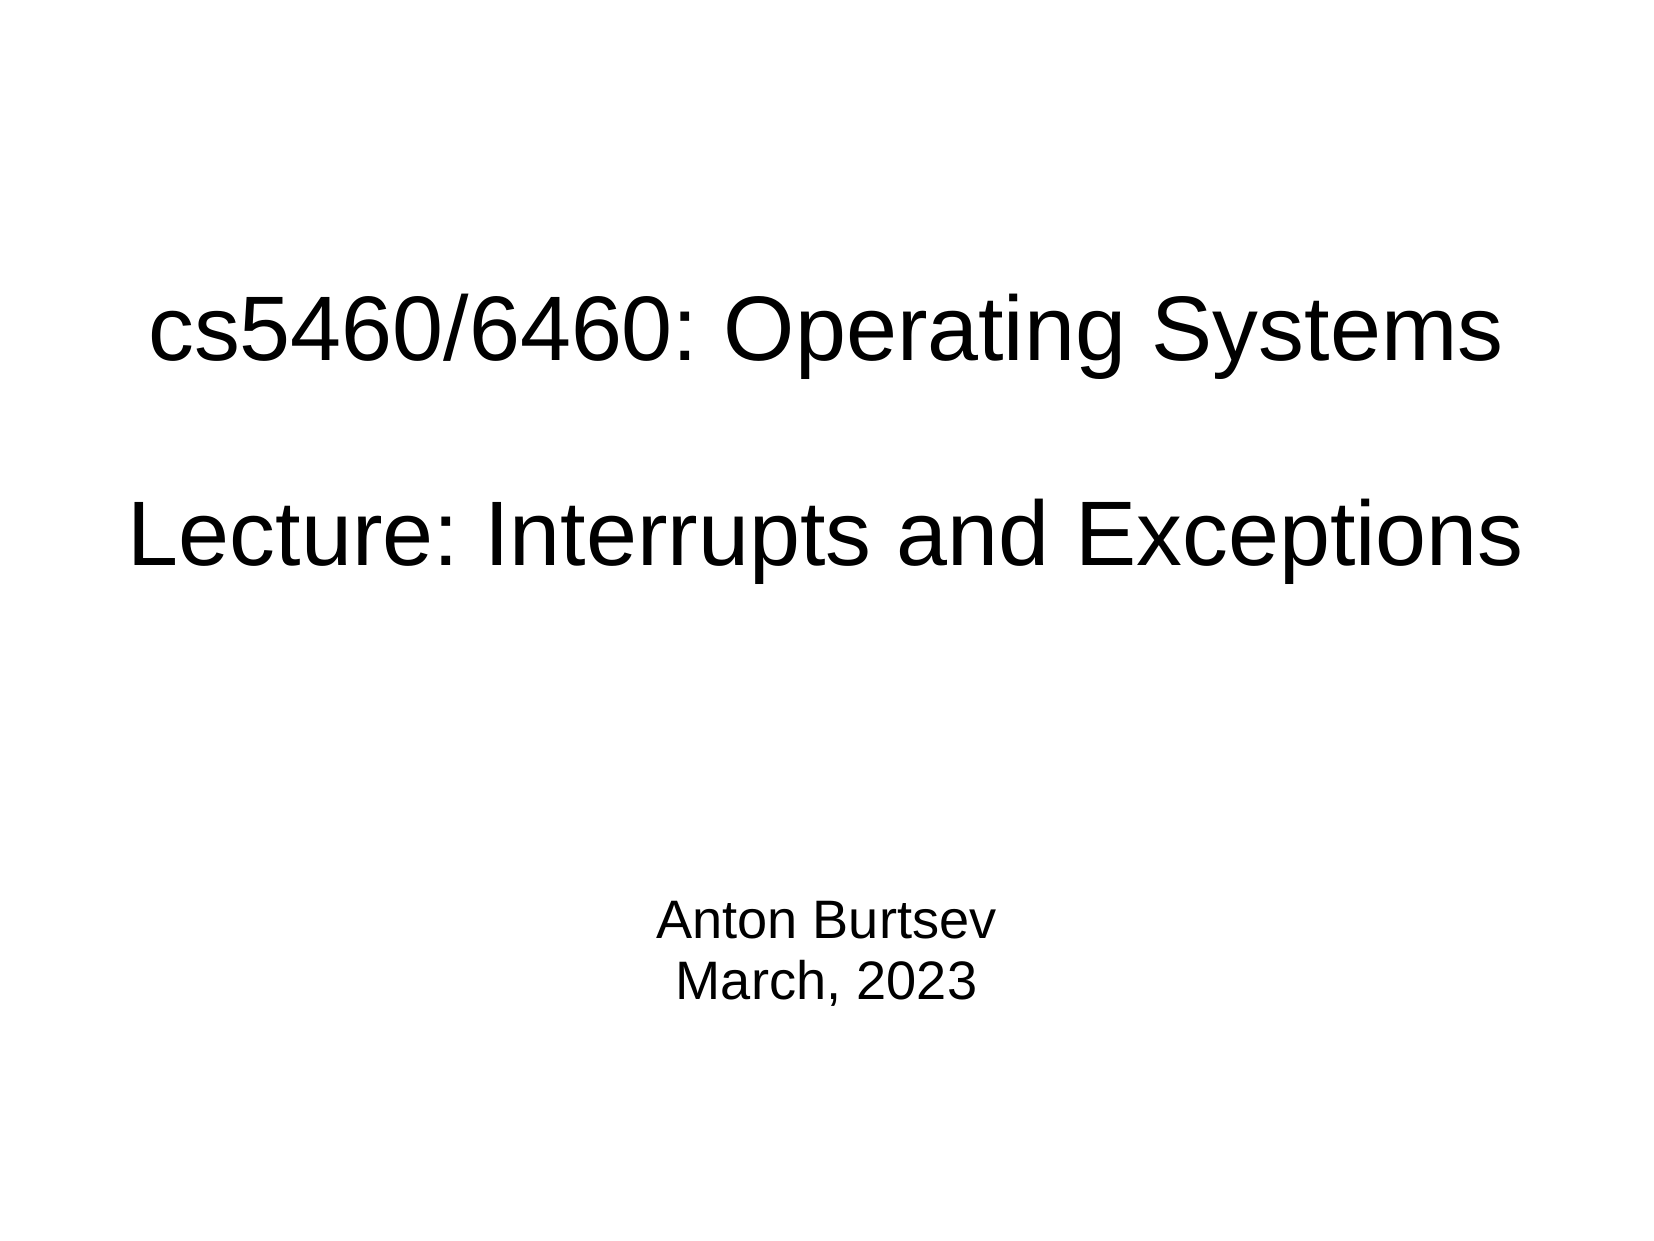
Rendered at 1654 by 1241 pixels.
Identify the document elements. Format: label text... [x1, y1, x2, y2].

title cs5460/6460: Operating Systems Lecture: Interrupts and Exceptions [82, 113, 1571, 637]
subtitle Anton Burtsev March, 2023 [82, 637, 1571, 1109]
